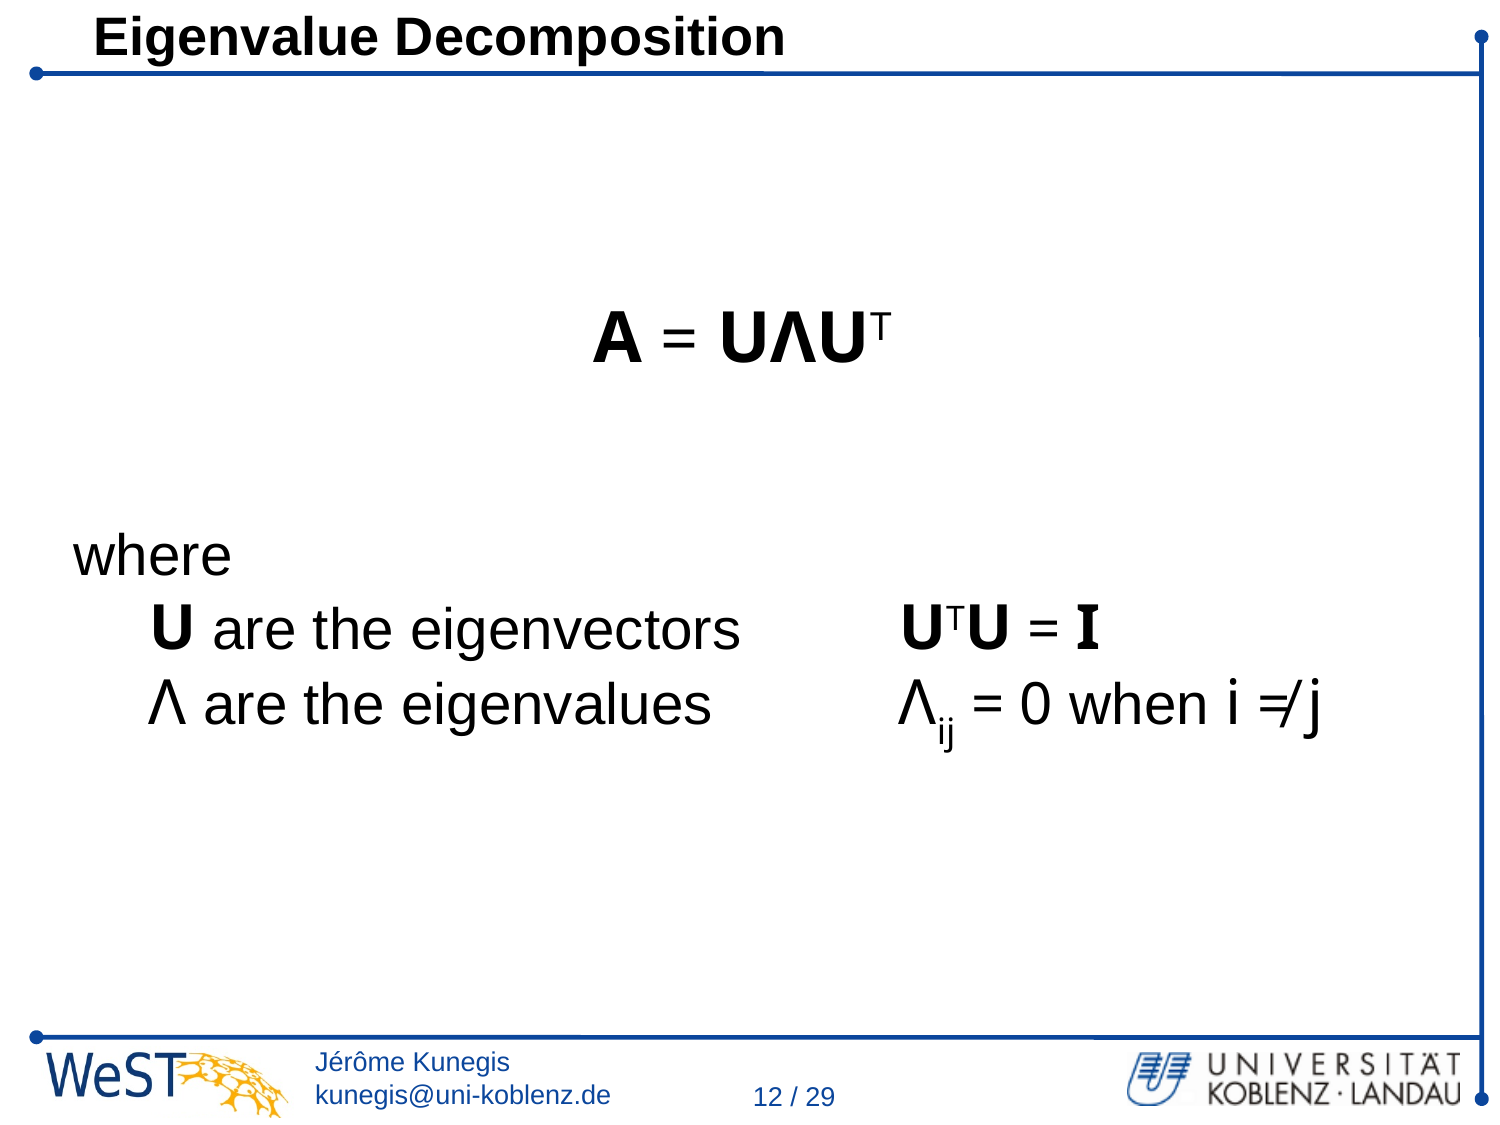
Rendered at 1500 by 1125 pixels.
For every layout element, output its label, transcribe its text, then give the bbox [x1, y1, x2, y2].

text_box Eigenvalue Decomposition [78, 0, 1477, 74]
picture [41, 1046, 302, 1118]
picture [1127, 1052, 1460, 1106]
text_box A = UΛUT where U are the eigenvectors UTU = I Λ are the eigenvalues Λij = 0 when i ≠ j [59, 214, 1427, 1069]
